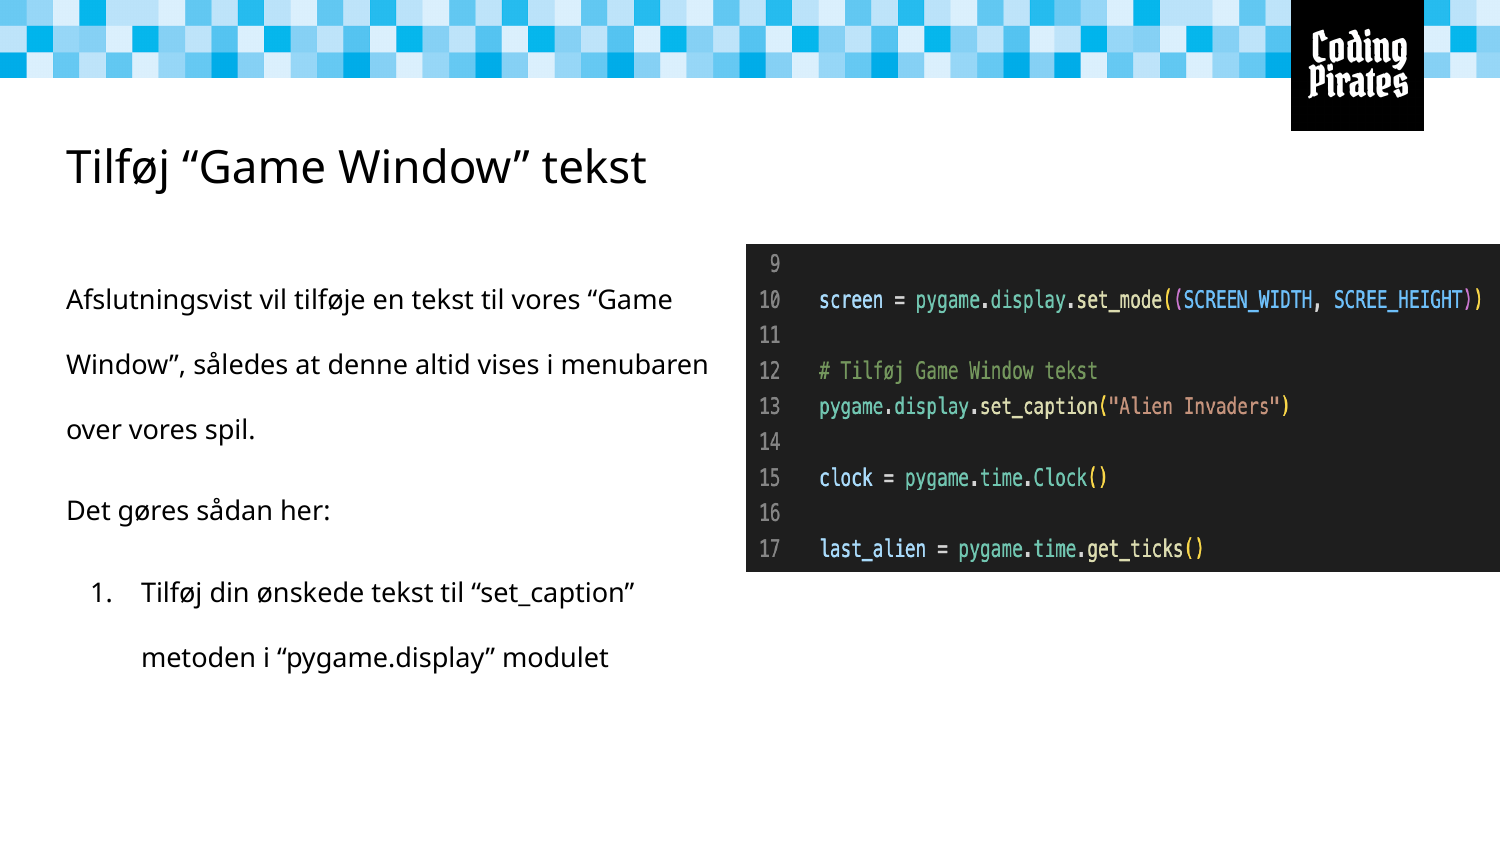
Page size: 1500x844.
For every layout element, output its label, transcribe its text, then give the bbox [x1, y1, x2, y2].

picture [1291, 0, 1424, 131]
picture [0, 0, 1056, 78]
picture [746, 244, 1500, 572]
title Tilføj “Game Window” tekst [51, 123, 1388, 217]
list Afslutningsvist vil tilføje en tekst til vores “Game Window”, således at denne altid vises i menubaren over vores spil. Det gøres sådan her: Tilføj din ønskede tekst til “set_caption” metoden i “pygame.display” modulet [51, 234, 747, 800]
